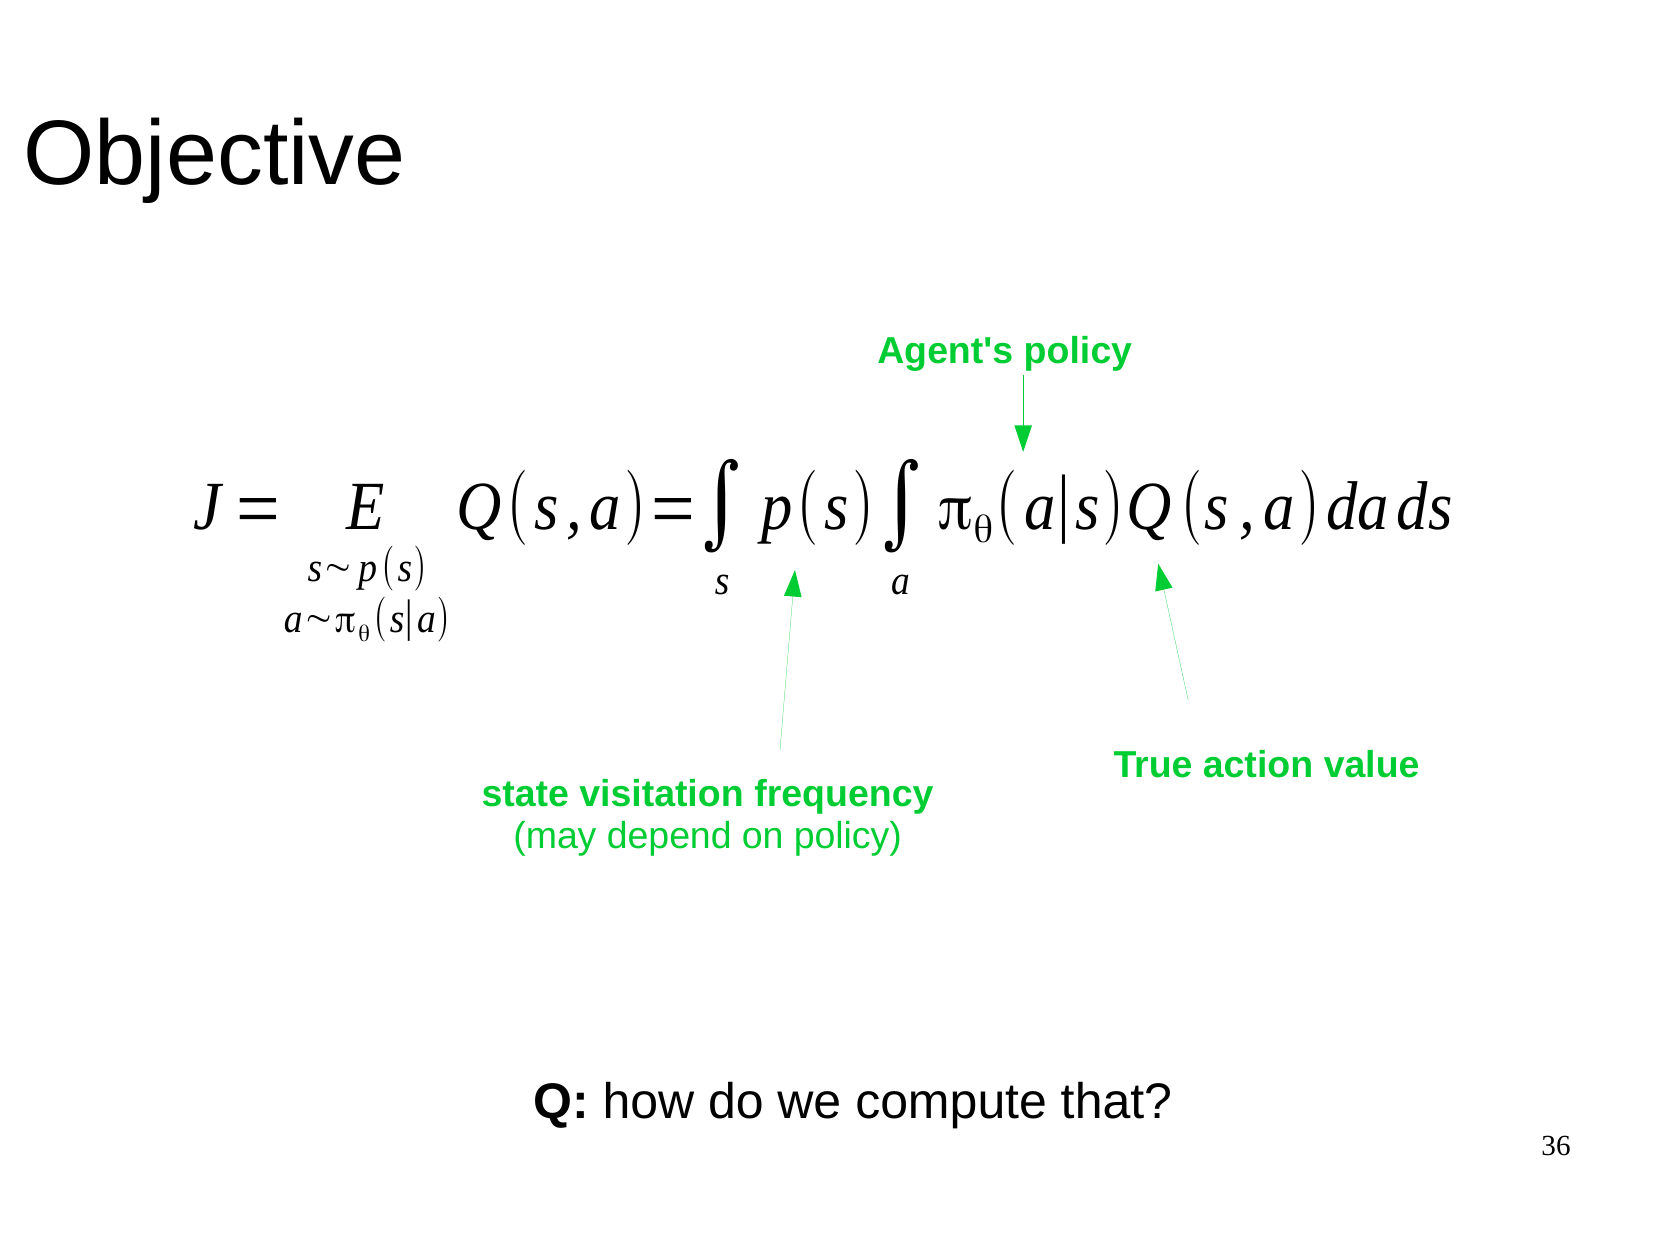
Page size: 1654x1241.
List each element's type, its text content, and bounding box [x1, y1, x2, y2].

list [82, 290, 1571, 1010]
text_box Q: how do we compute that? [490, 1065, 1411, 1141]
text_box True action value [1098, 735, 1435, 793]
text_box state visitation frequency (may depend on policy) [466, 765, 949, 864]
chart [178, 452, 1469, 645]
title Objective [23, 49, 1512, 257]
text_box Agent's policy [862, 322, 1148, 421]
